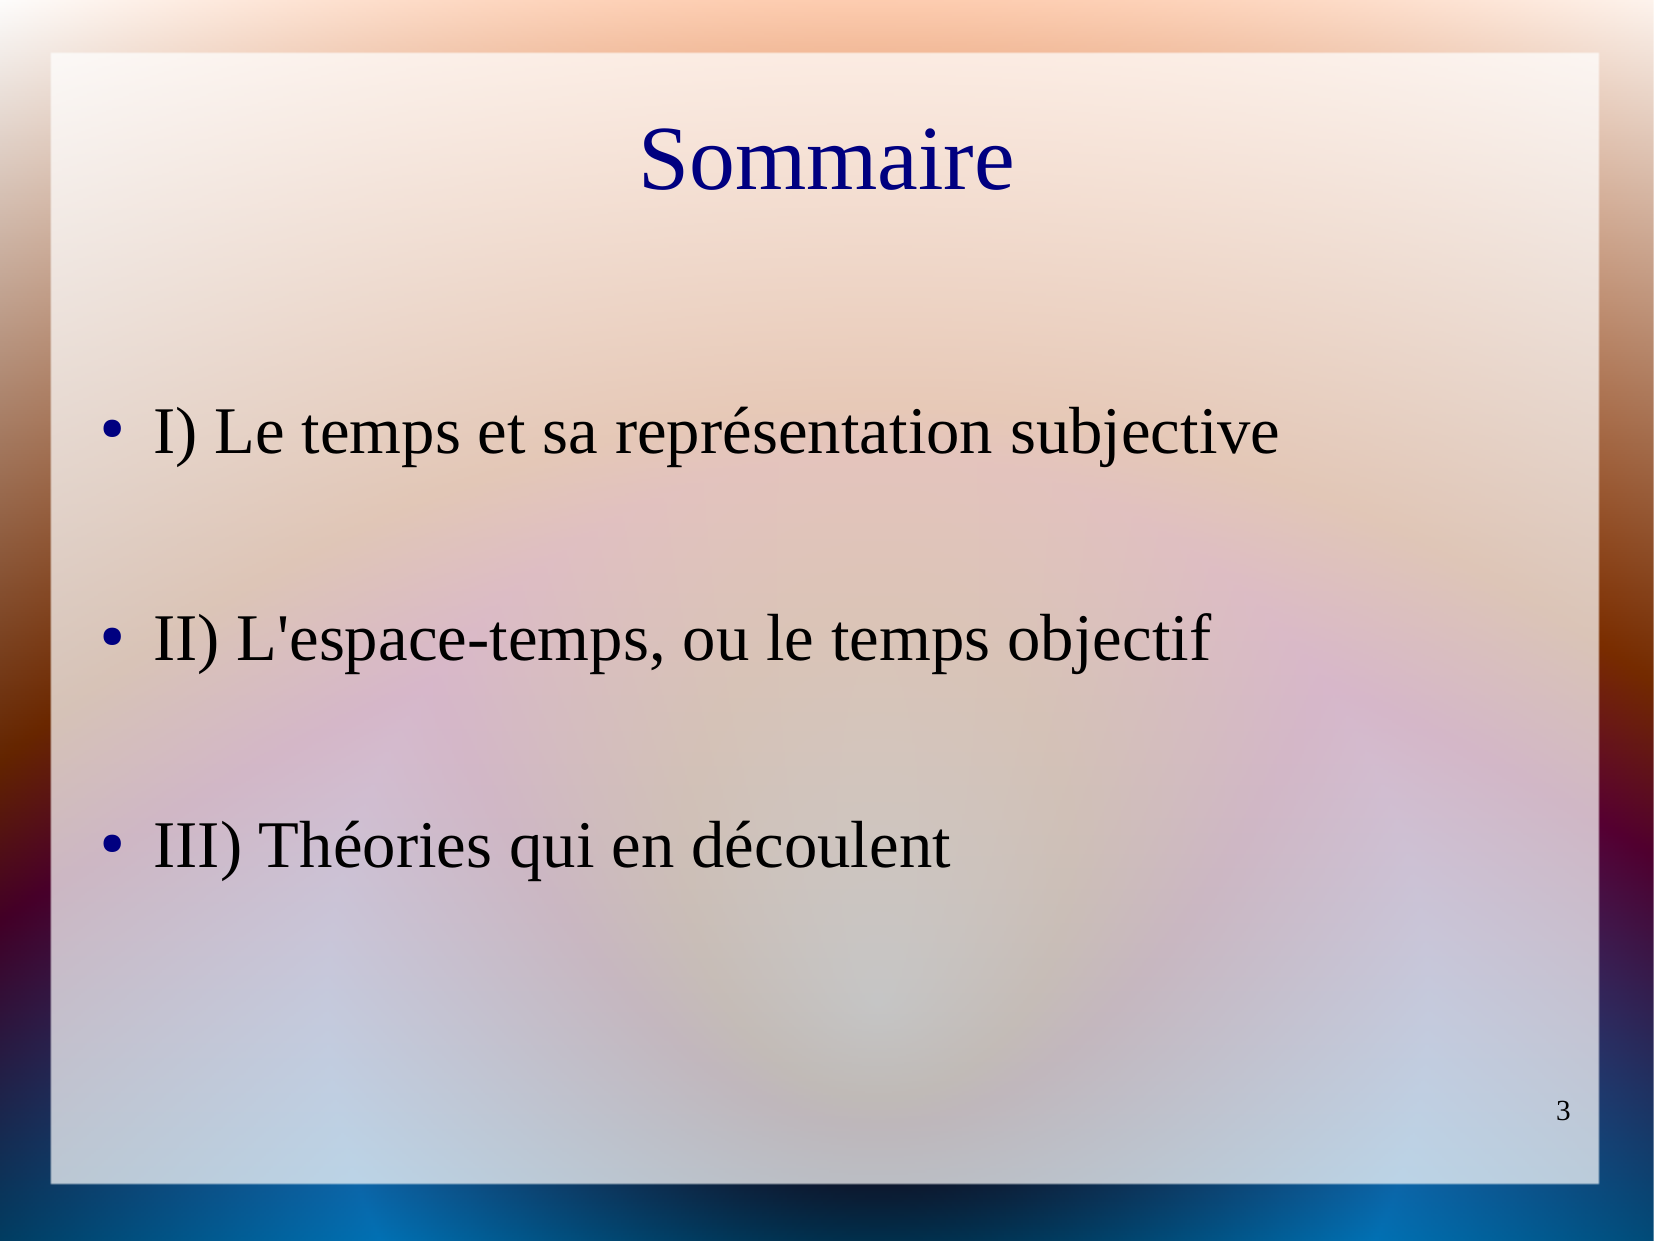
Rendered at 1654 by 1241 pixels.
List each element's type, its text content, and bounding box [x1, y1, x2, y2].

list I) Le temps et sa représentation subjective II) L'espace-temps, ou le temps objectif III) Théories qui en découlent [82, 290, 1571, 1010]
title Sommaire [82, 55, 1571, 263]
picture [0, 0, 1654, 1241]
